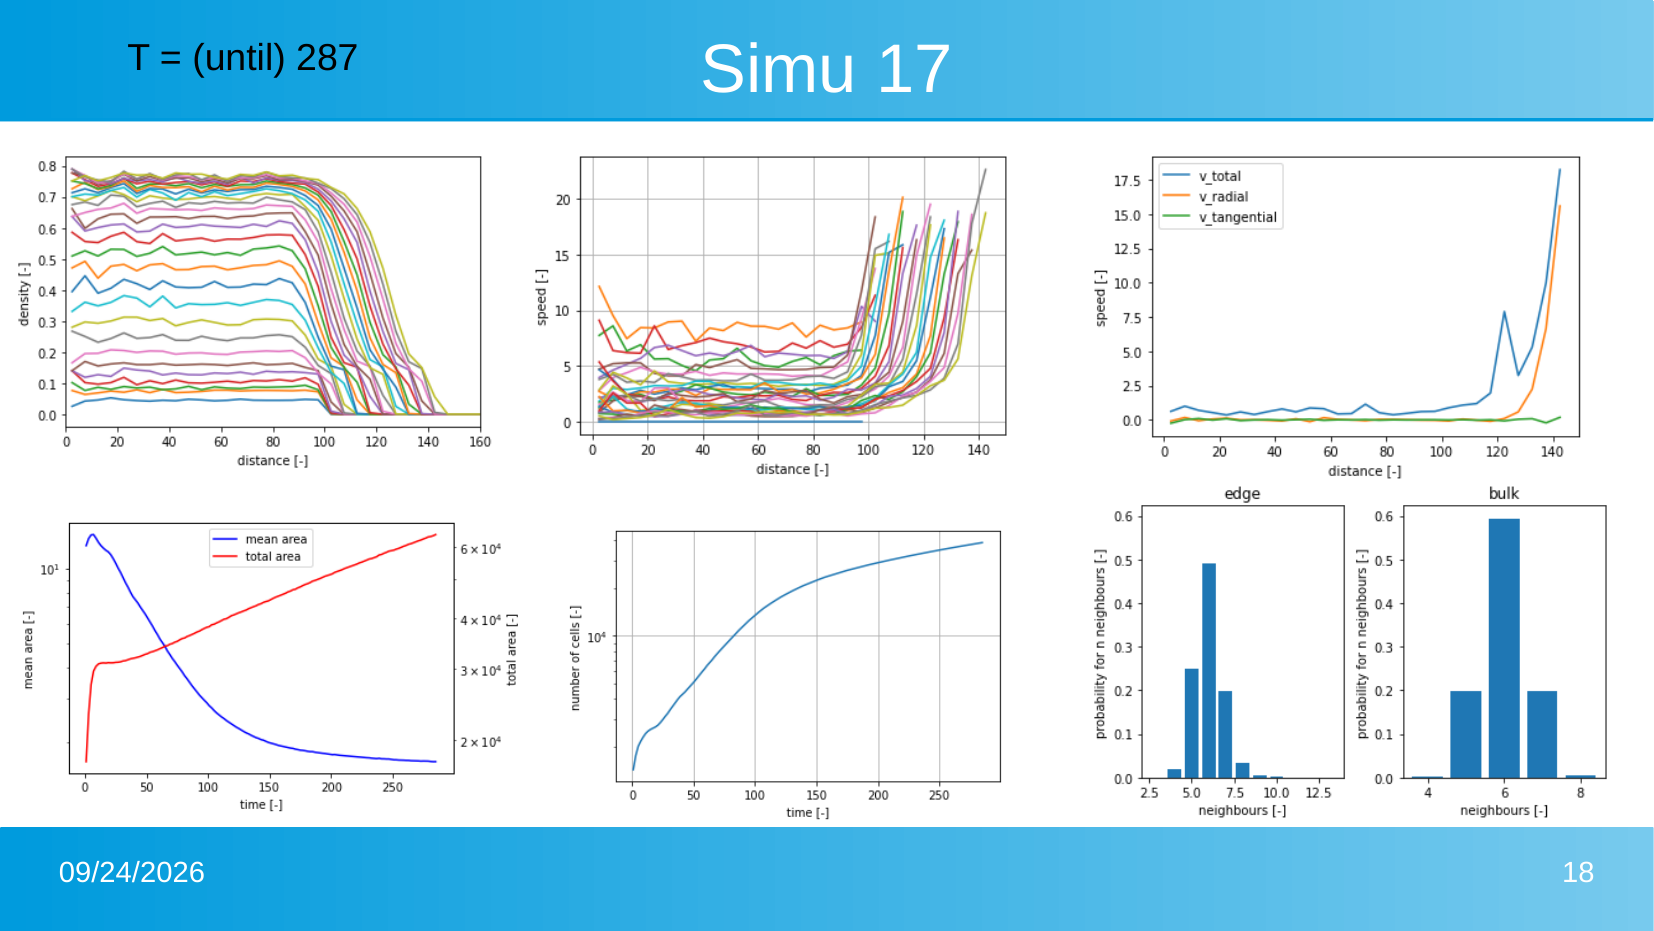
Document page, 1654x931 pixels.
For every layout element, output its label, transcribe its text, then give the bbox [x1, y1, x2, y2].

picture [1087, 149, 1613, 825]
picture [562, 524, 1008, 826]
text_box T = (until) 287 [112, 29, 451, 87]
picture [15, 516, 526, 818]
picture [11, 149, 500, 474]
picture [528, 149, 1013, 483]
title Simu 17 [59, 29, 1595, 108]
